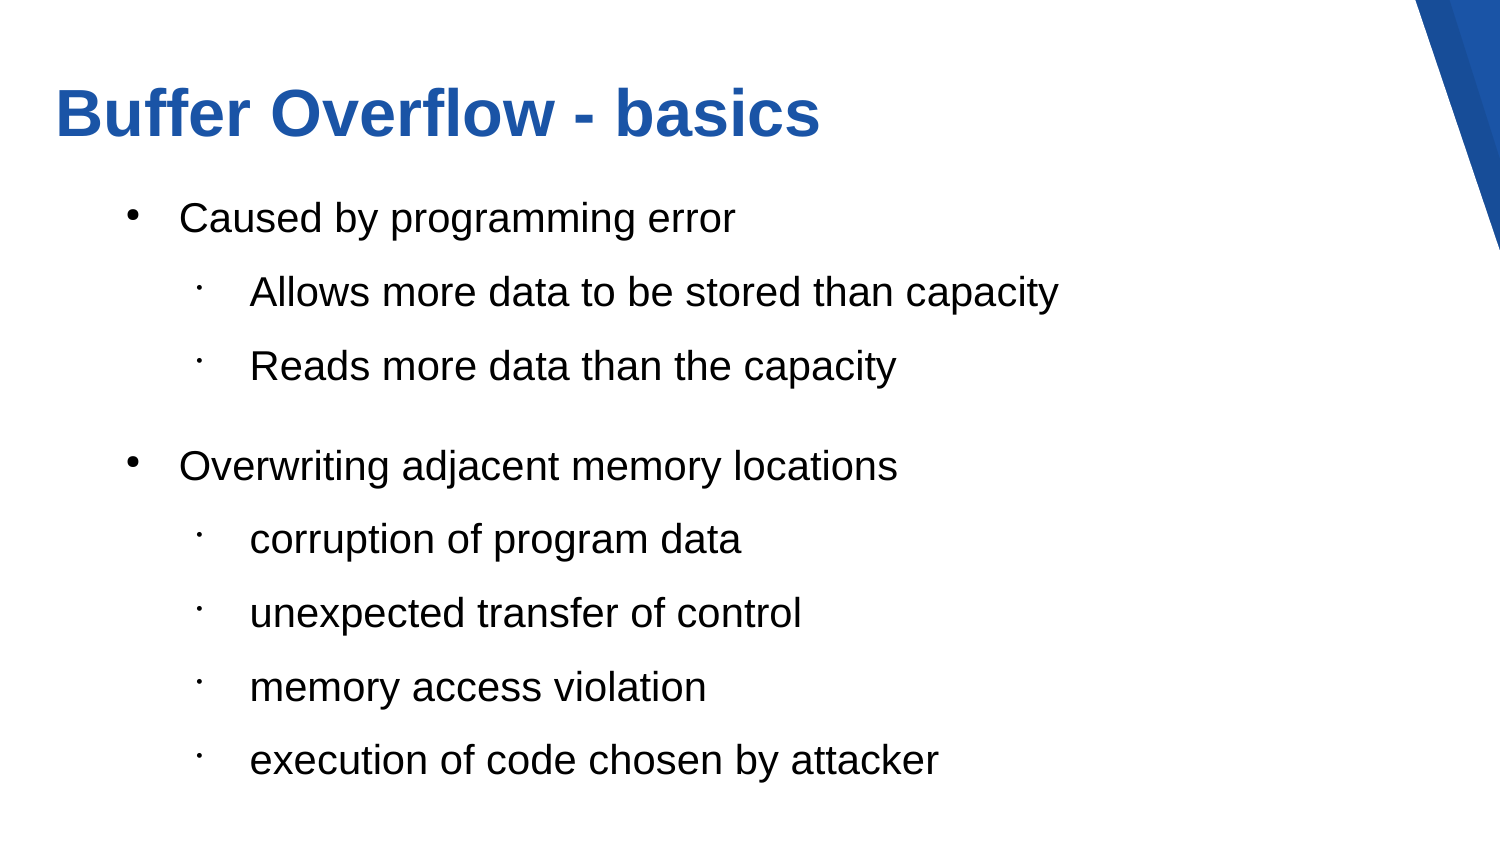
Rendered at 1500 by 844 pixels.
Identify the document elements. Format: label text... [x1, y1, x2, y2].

list Caused by programming error Allows more data to be stored than capacity Reads more data than the capacity Overwriting adjacent memory locations corruption of program data unexpected transfer of control memory access violation execution of code chosen by attacker [92, 176, 1459, 844]
title Buffer Overflow - basics [40, 97, 1231, 166]
